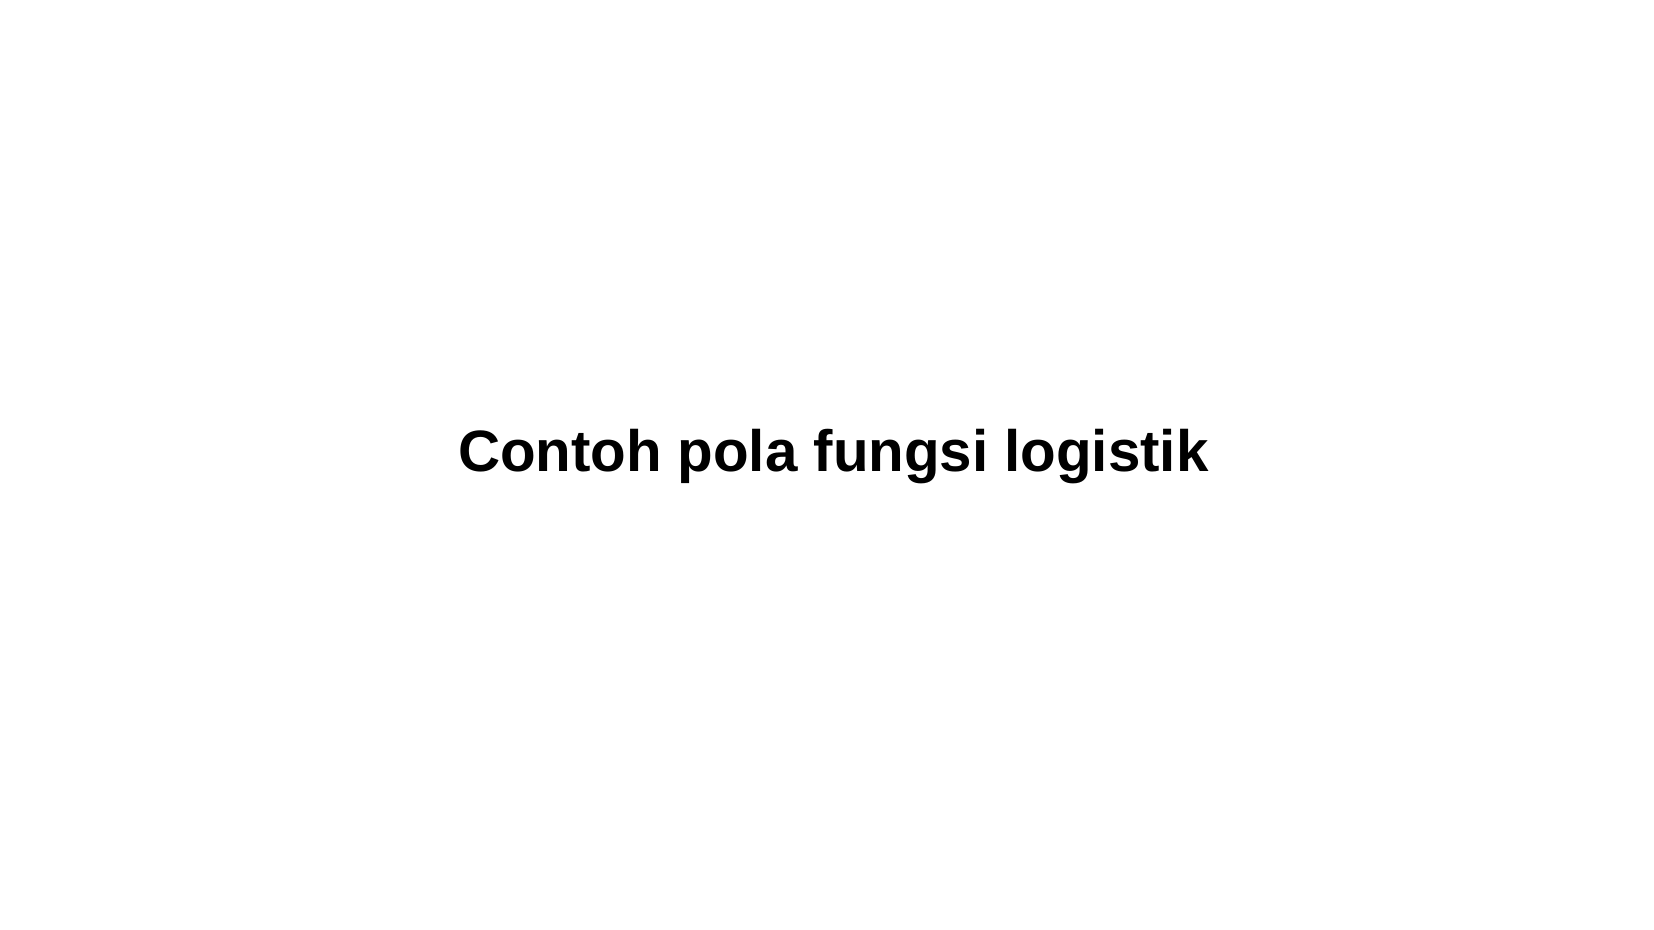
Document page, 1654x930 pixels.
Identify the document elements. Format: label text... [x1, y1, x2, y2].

title Contoh pola fungsi logistik [90, 373, 1578, 529]
